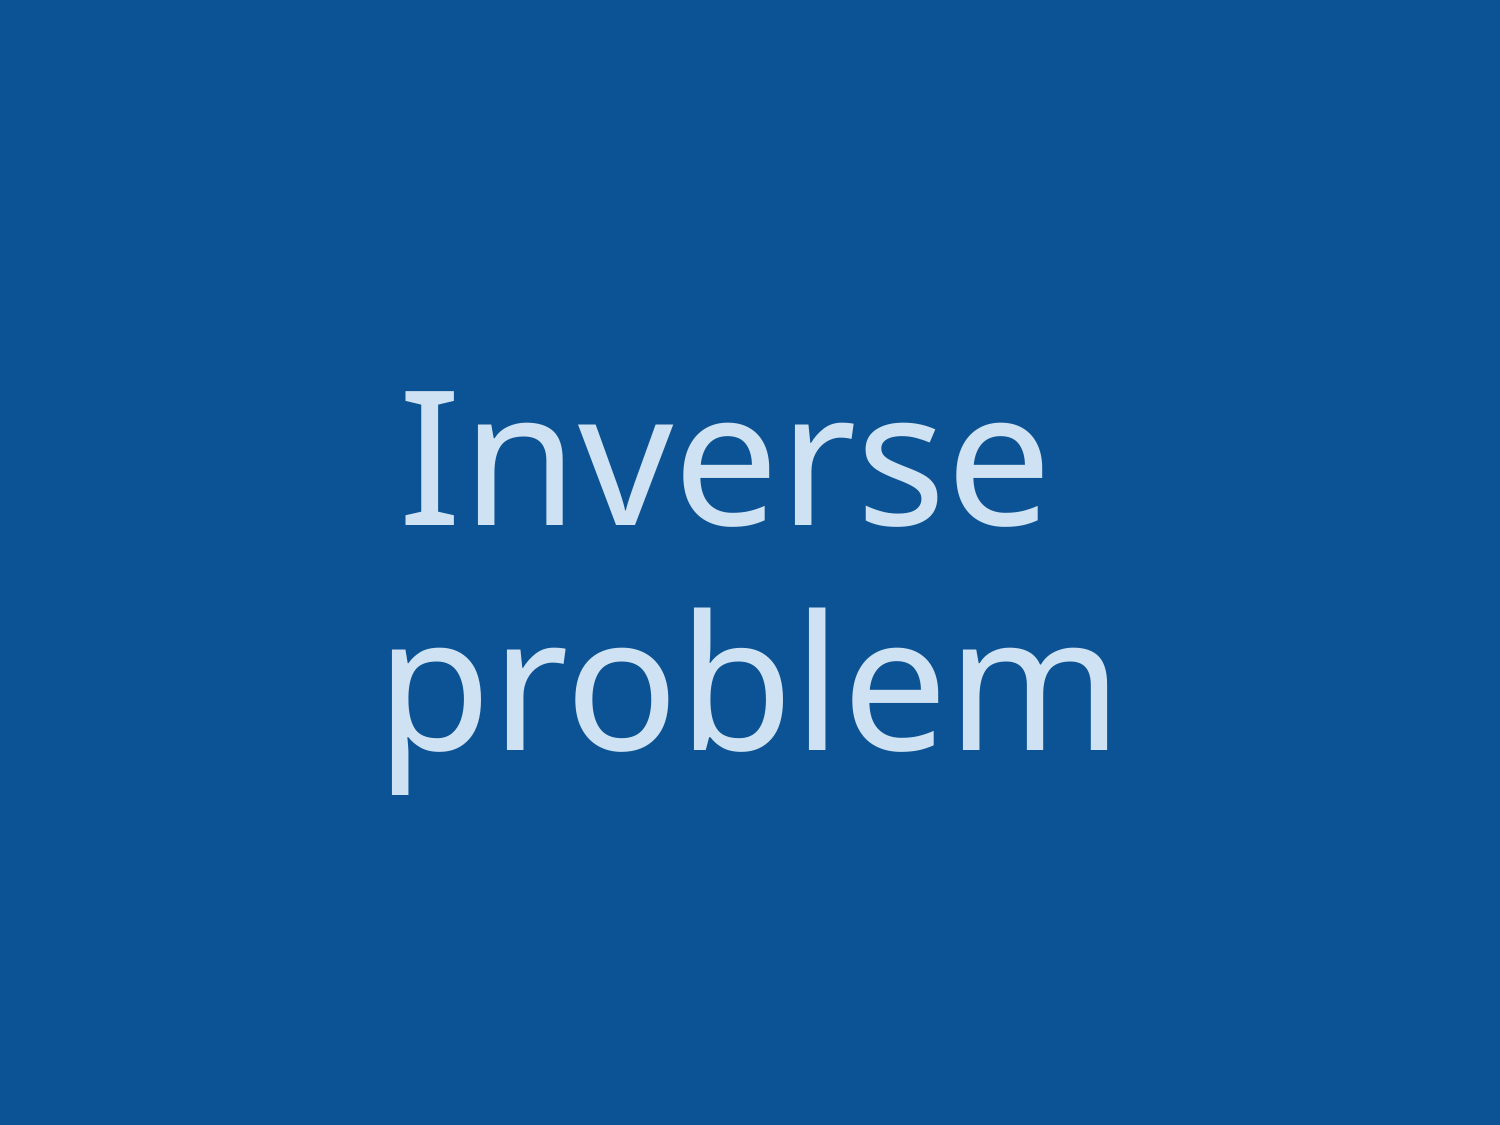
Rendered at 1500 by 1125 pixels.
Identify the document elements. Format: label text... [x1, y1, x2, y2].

title Inverse problem [51, 470, 1449, 655]
